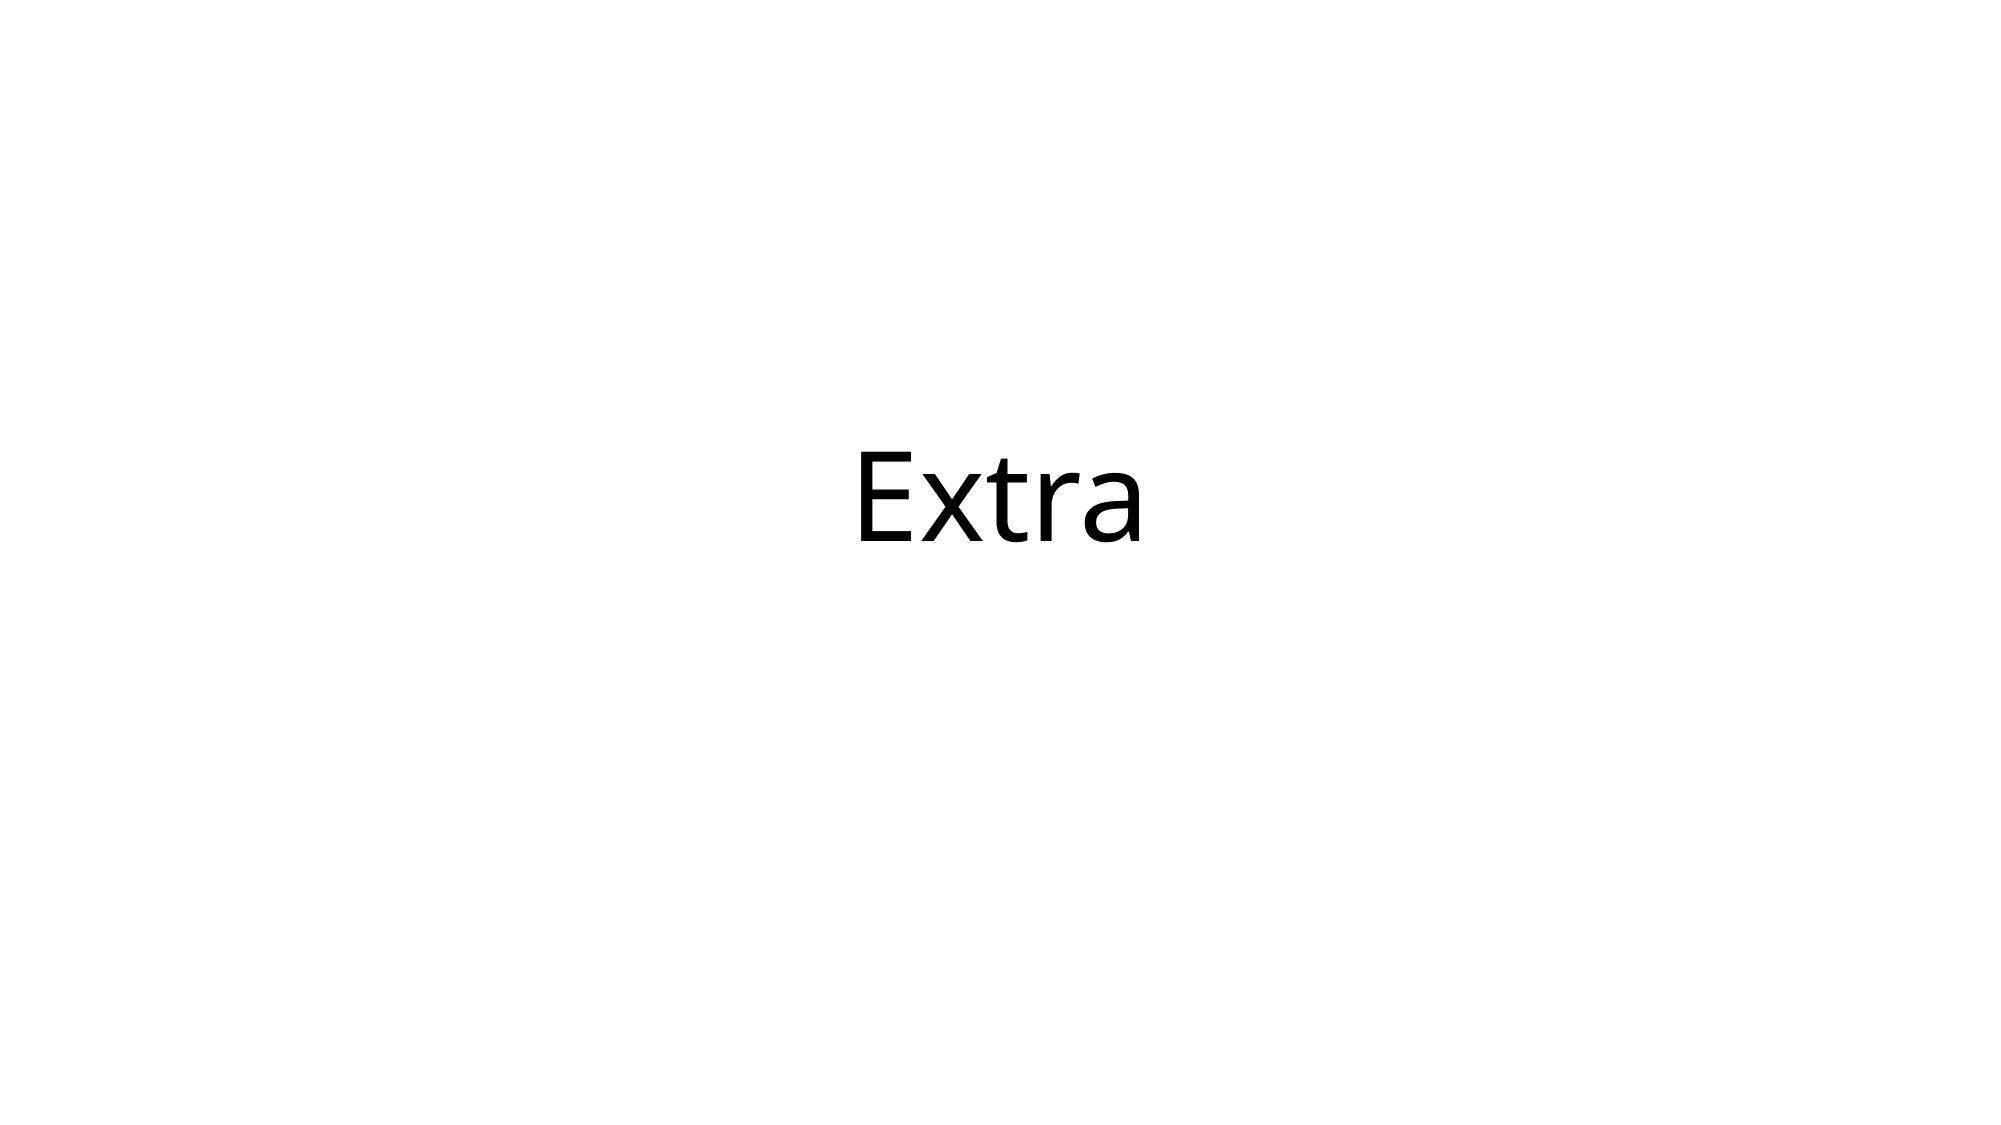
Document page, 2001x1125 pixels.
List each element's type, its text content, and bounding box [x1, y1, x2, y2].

title Extra [249, 184, 1750, 576]
